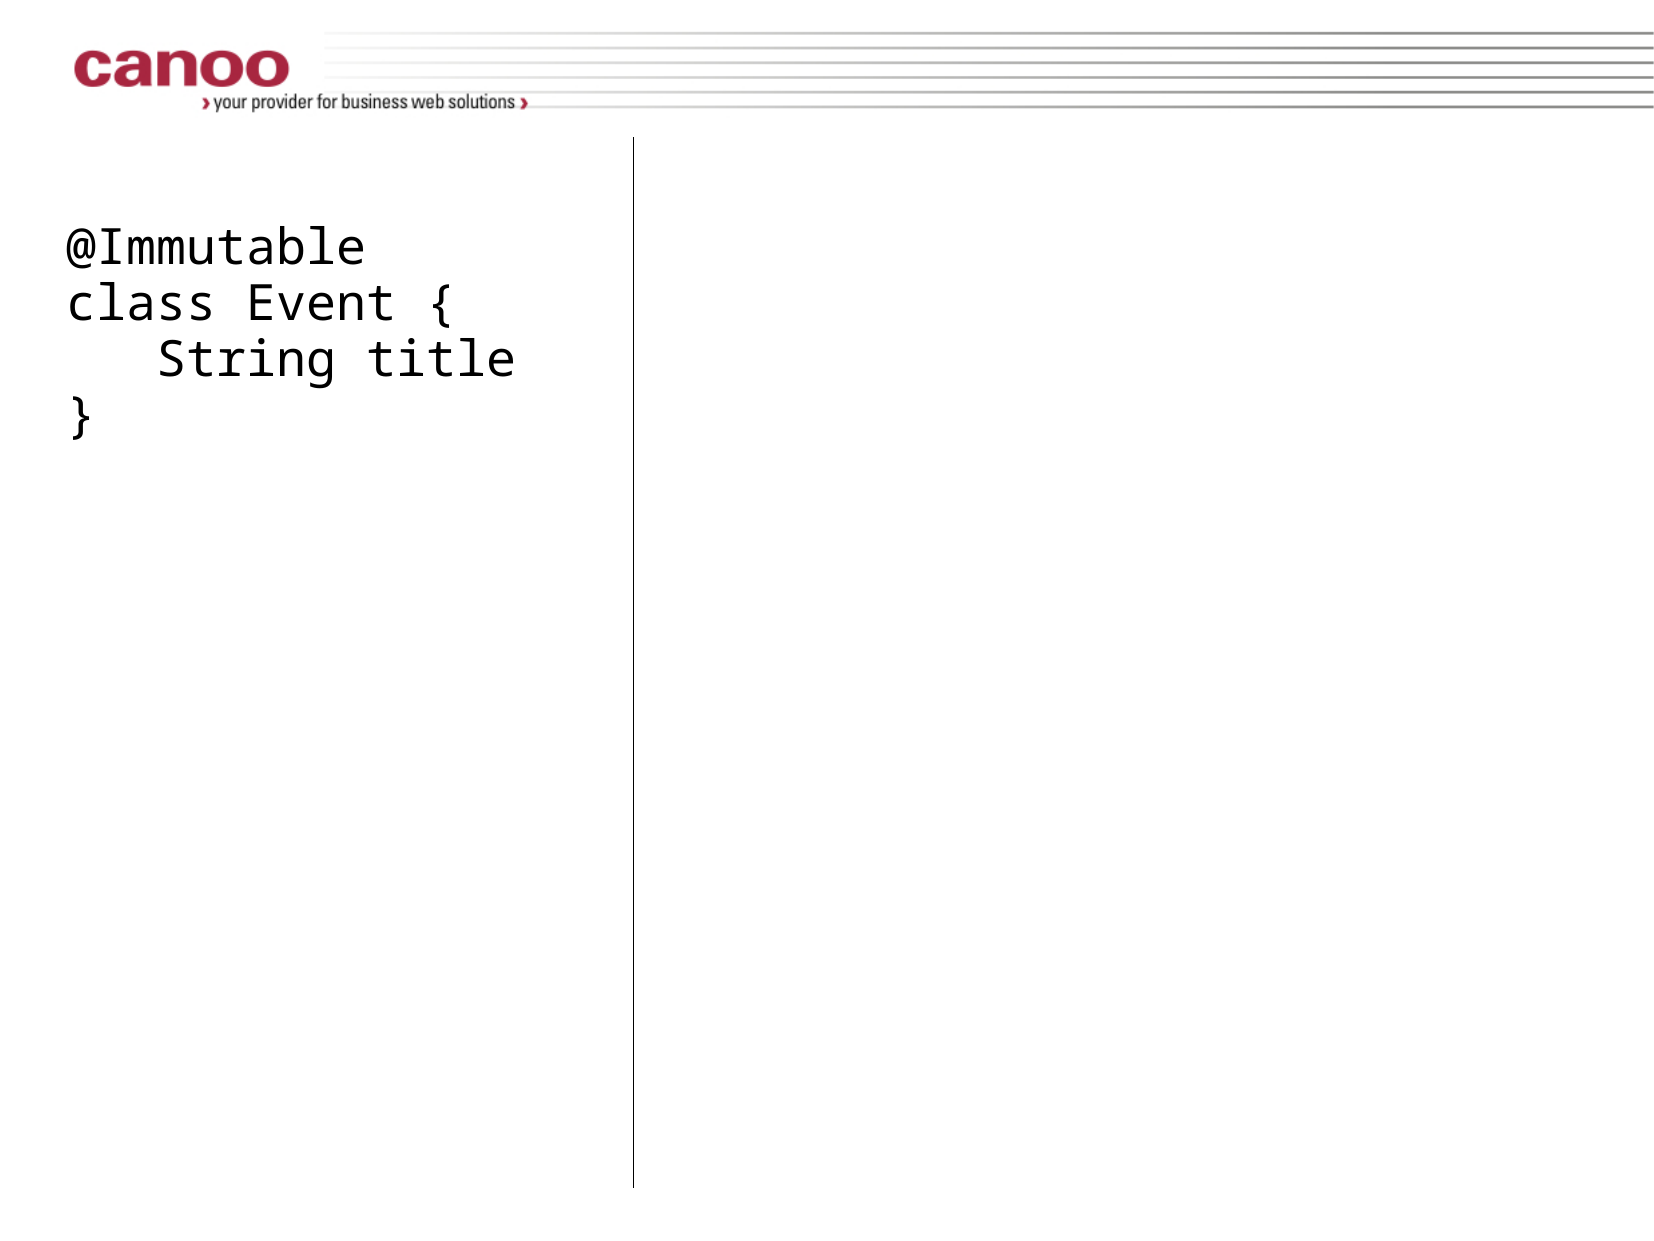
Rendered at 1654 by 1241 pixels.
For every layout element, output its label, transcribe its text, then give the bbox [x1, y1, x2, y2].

text_box @Immutable class Event { String title } [51, 212, 924, 1188]
picture [0, 0, 1654, 166]
